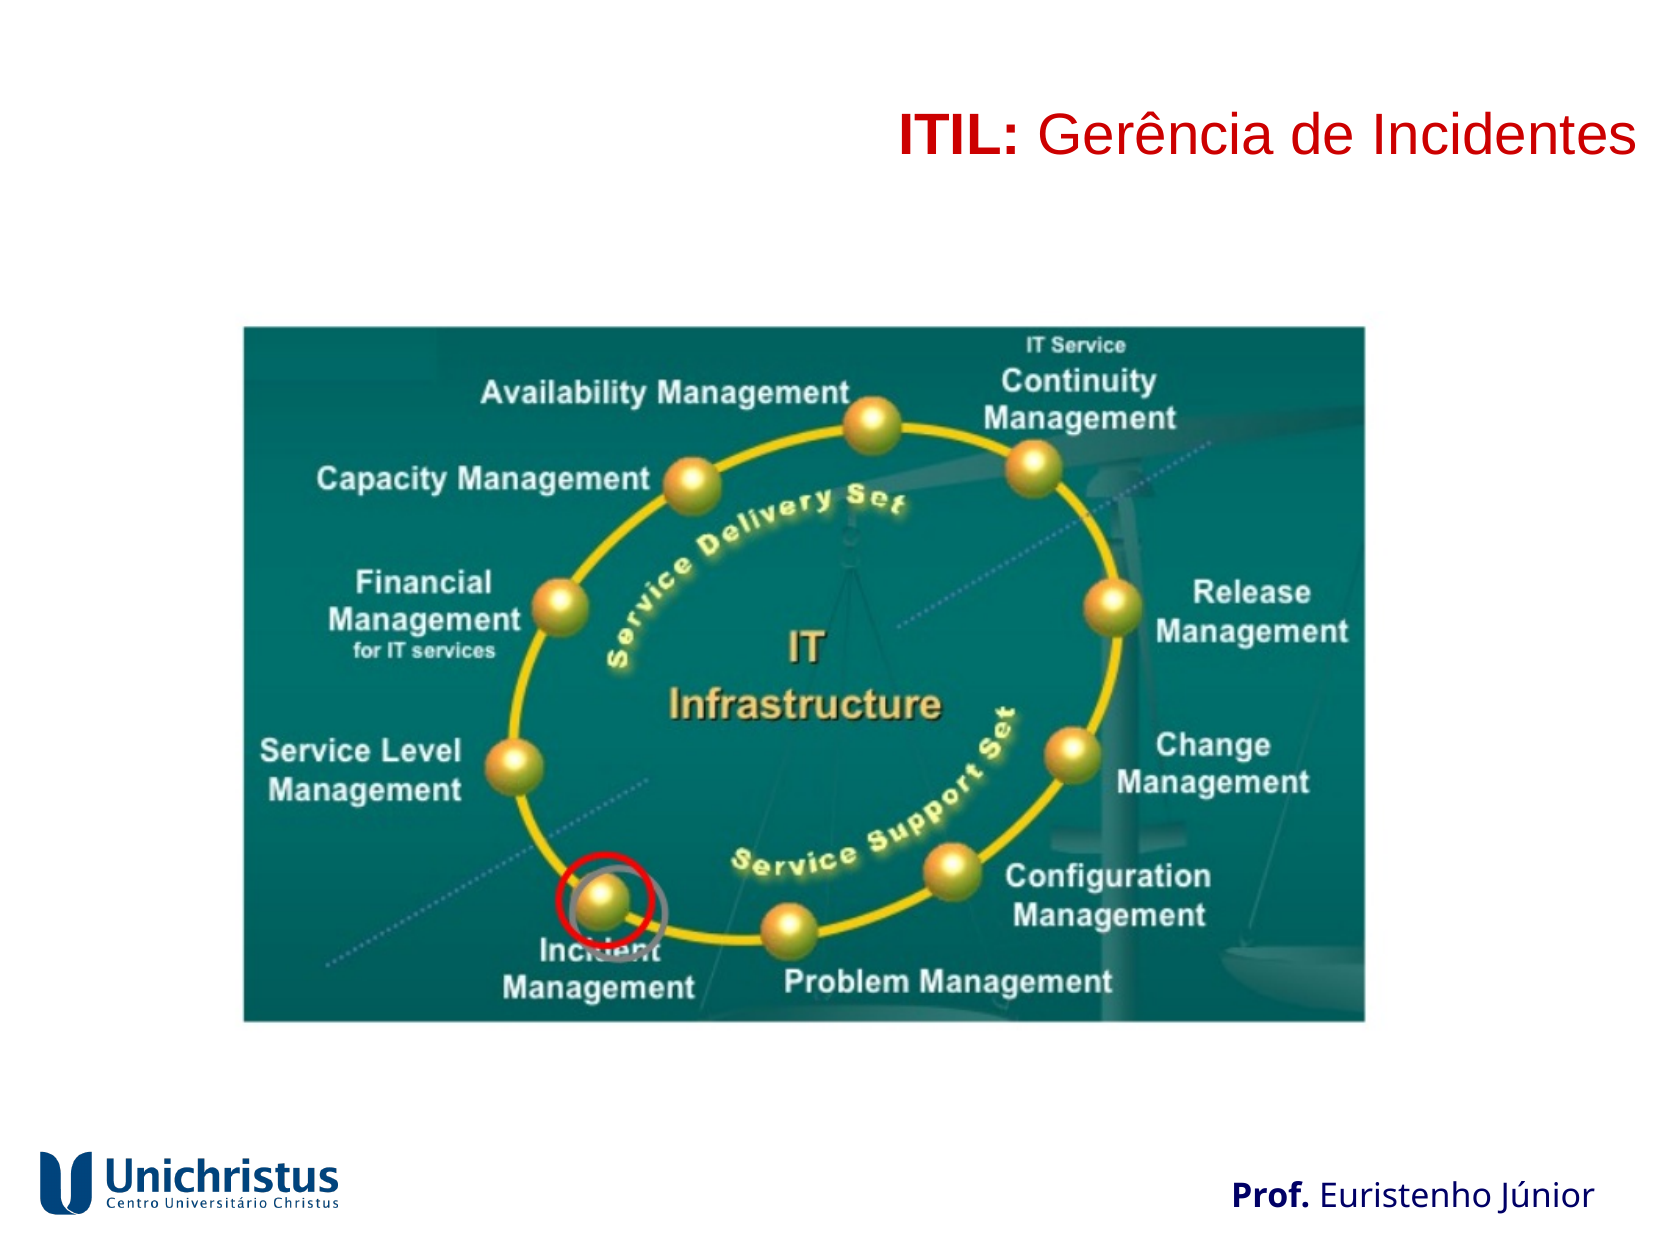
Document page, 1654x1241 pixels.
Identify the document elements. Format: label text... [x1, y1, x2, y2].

text_box ITIL: Gerência de Incidentes [883, 94, 1654, 175]
picture [224, 311, 1408, 1040]
text_box Prof. Euristenho Júnior [1216, 1163, 1654, 1224]
picture [35, 1148, 343, 1217]
